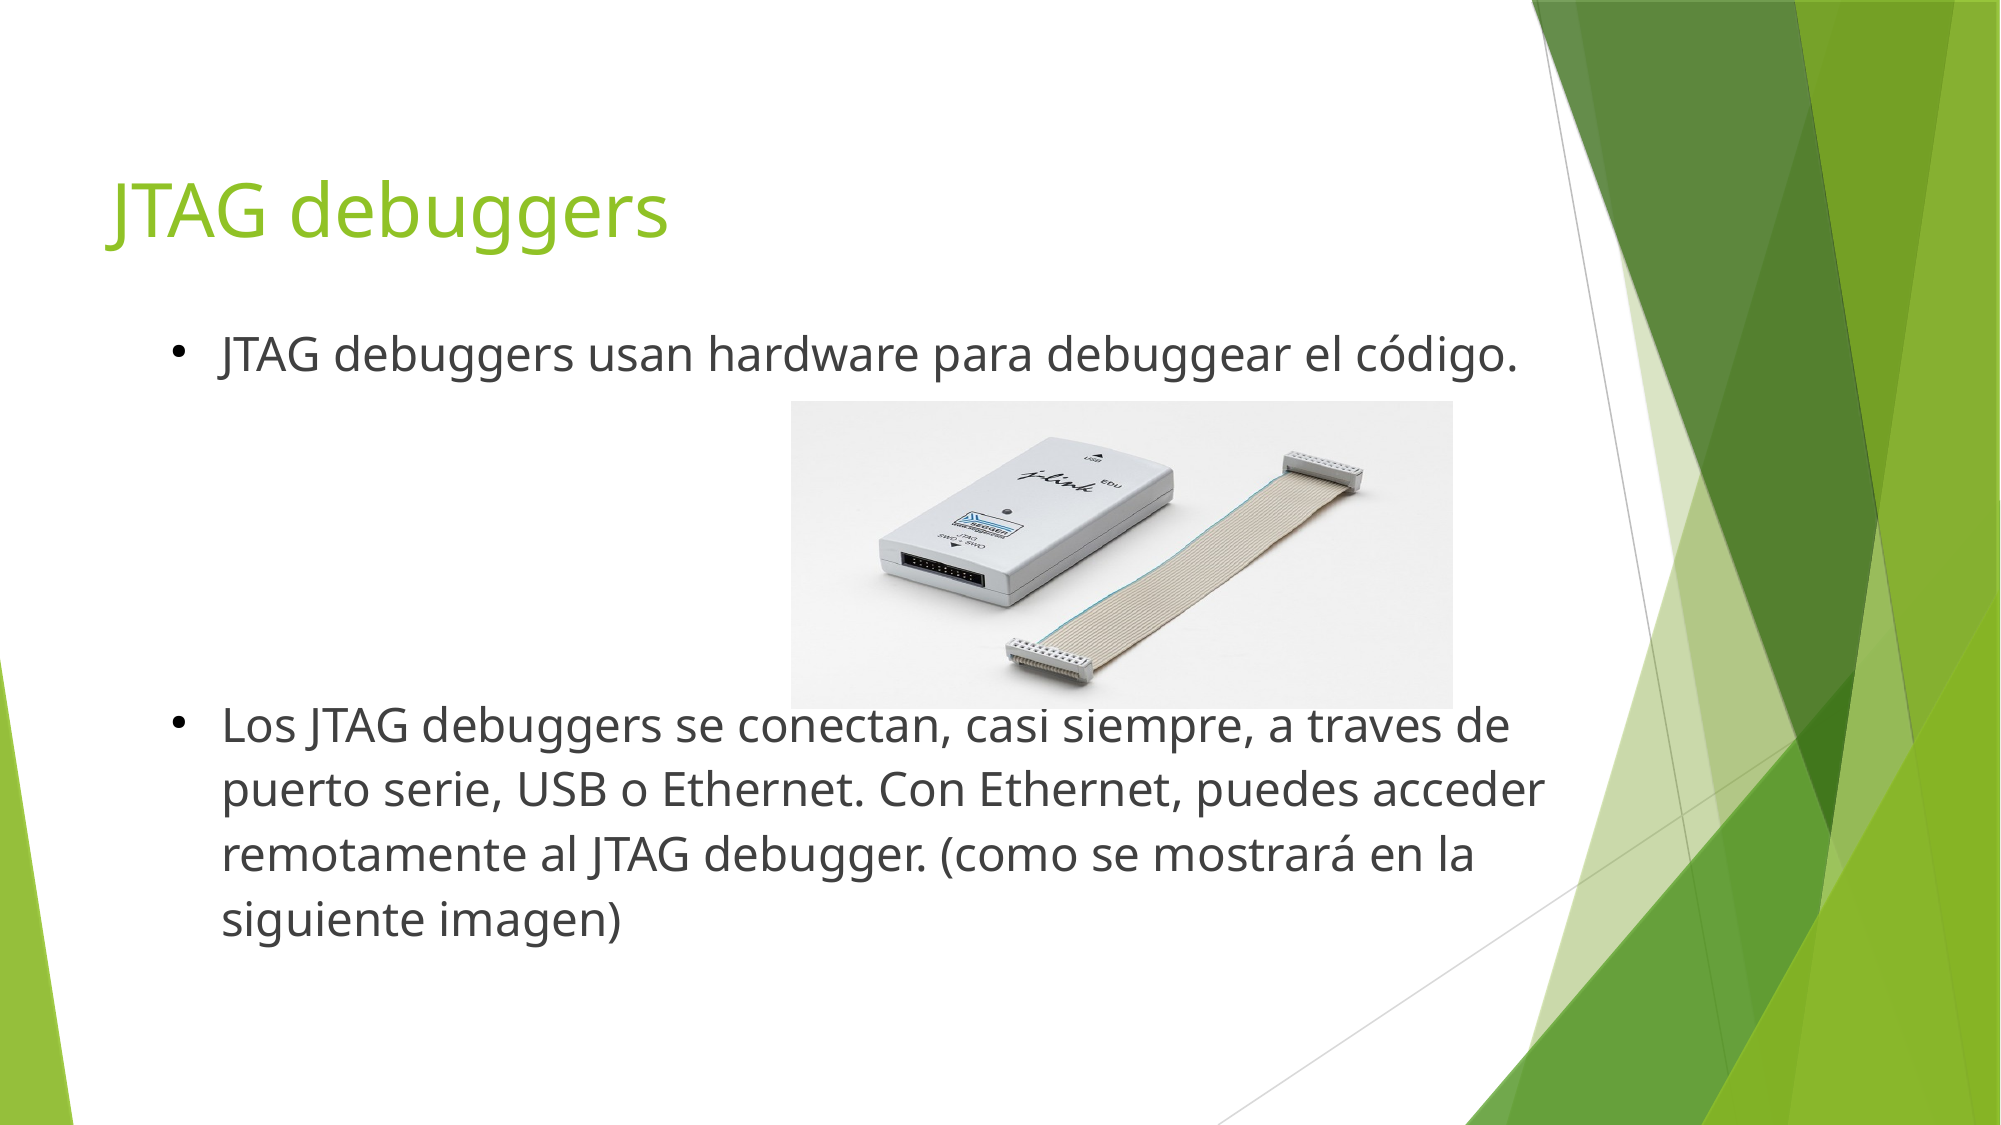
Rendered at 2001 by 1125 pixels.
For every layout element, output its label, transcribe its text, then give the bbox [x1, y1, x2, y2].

picture [791, 401, 1453, 709]
title JTAG debuggers [111, 99, 1522, 317]
list JTAG debuggers usan hardware para debuggear el código. Los JTAG debuggers se conectan, casi siempre, a traves de puerto serie, USB o Ethernet. Con Ethernet, puedes acceder remotamente al JTAG debugger. (como se mostrará en la siguiente imagen) [153, 320, 1564, 957]
